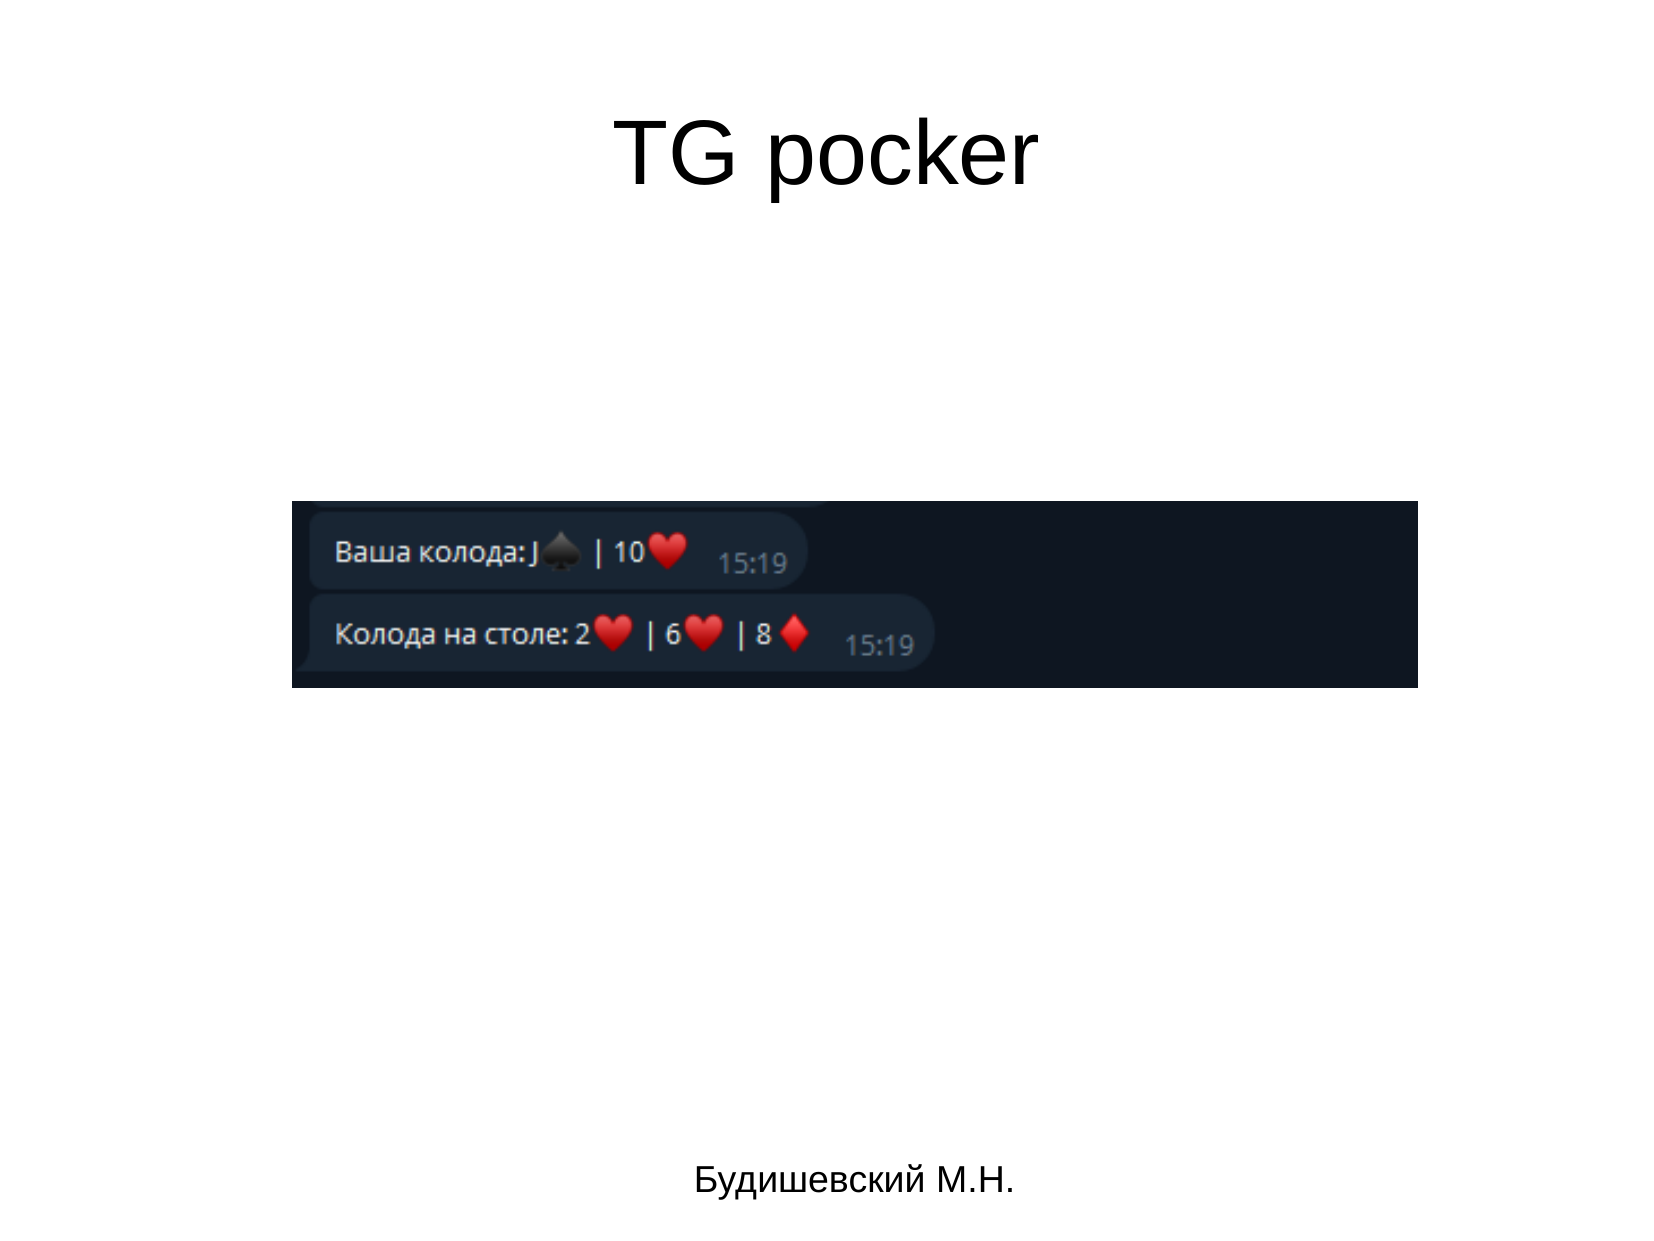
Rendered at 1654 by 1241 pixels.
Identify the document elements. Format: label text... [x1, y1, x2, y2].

title TG pocker [82, 49, 1571, 257]
text_box Будишевский М.Н. [679, 1151, 1030, 1209]
picture [292, 501, 1418, 688]
